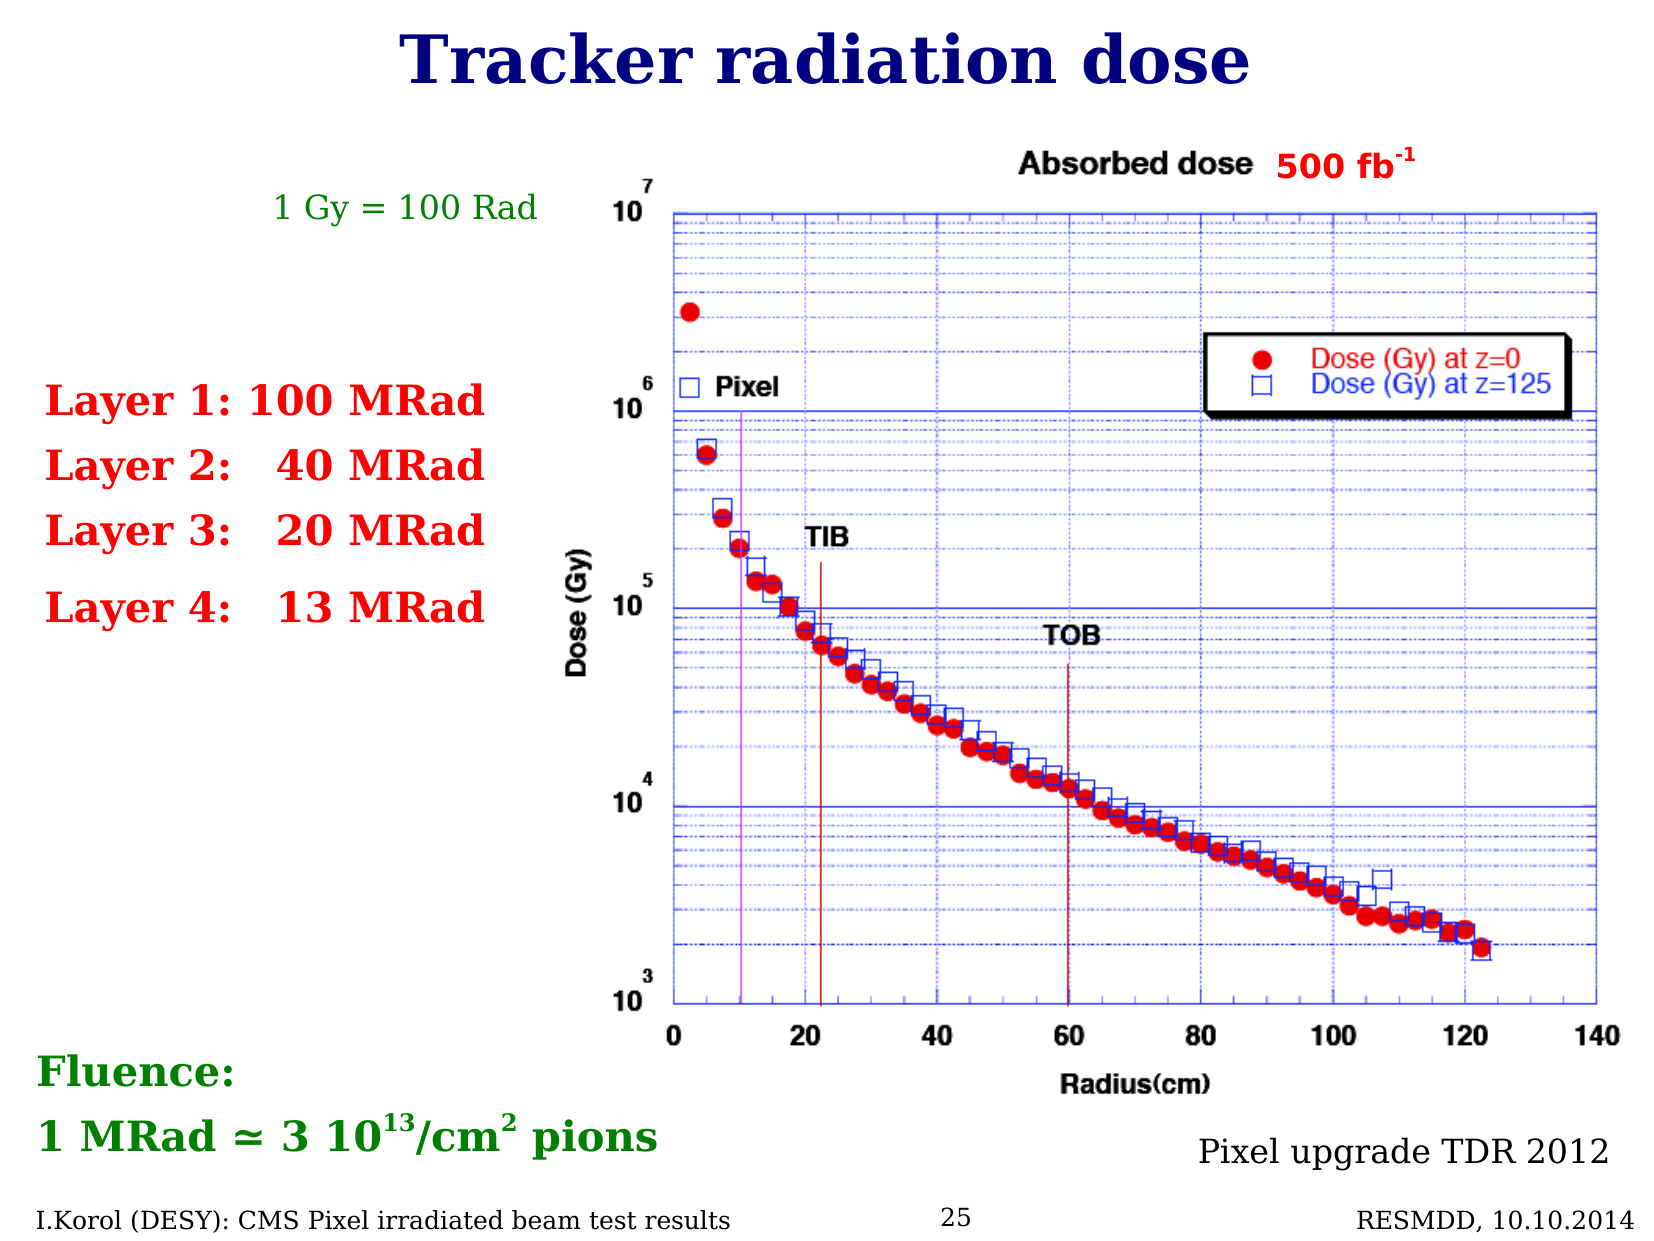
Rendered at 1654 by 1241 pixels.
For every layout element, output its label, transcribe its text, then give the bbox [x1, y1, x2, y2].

text_box Layer 2: 40 MRad [44, 430, 486, 480]
text_box Layer 4: 13 MRad [44, 572, 486, 622]
text_box Layer 3: 20 MRad [44, 495, 486, 545]
text_box Fluence: 1 MRad ≃ 3 1013/cm2 pions [36, 1036, 660, 1151]
title Tracker radiation dose [0, 21, 1654, 100]
text_box 1 Gy = 100 Rad [272, 180, 551, 219]
text_box Layer 1: 100 MRad [44, 365, 486, 415]
text_box 500 fb-1 [1275, 134, 1474, 177]
text_box Pixel upgrade TDR 2012 [1197, 1123, 1612, 1163]
picture [553, 137, 1649, 1105]
